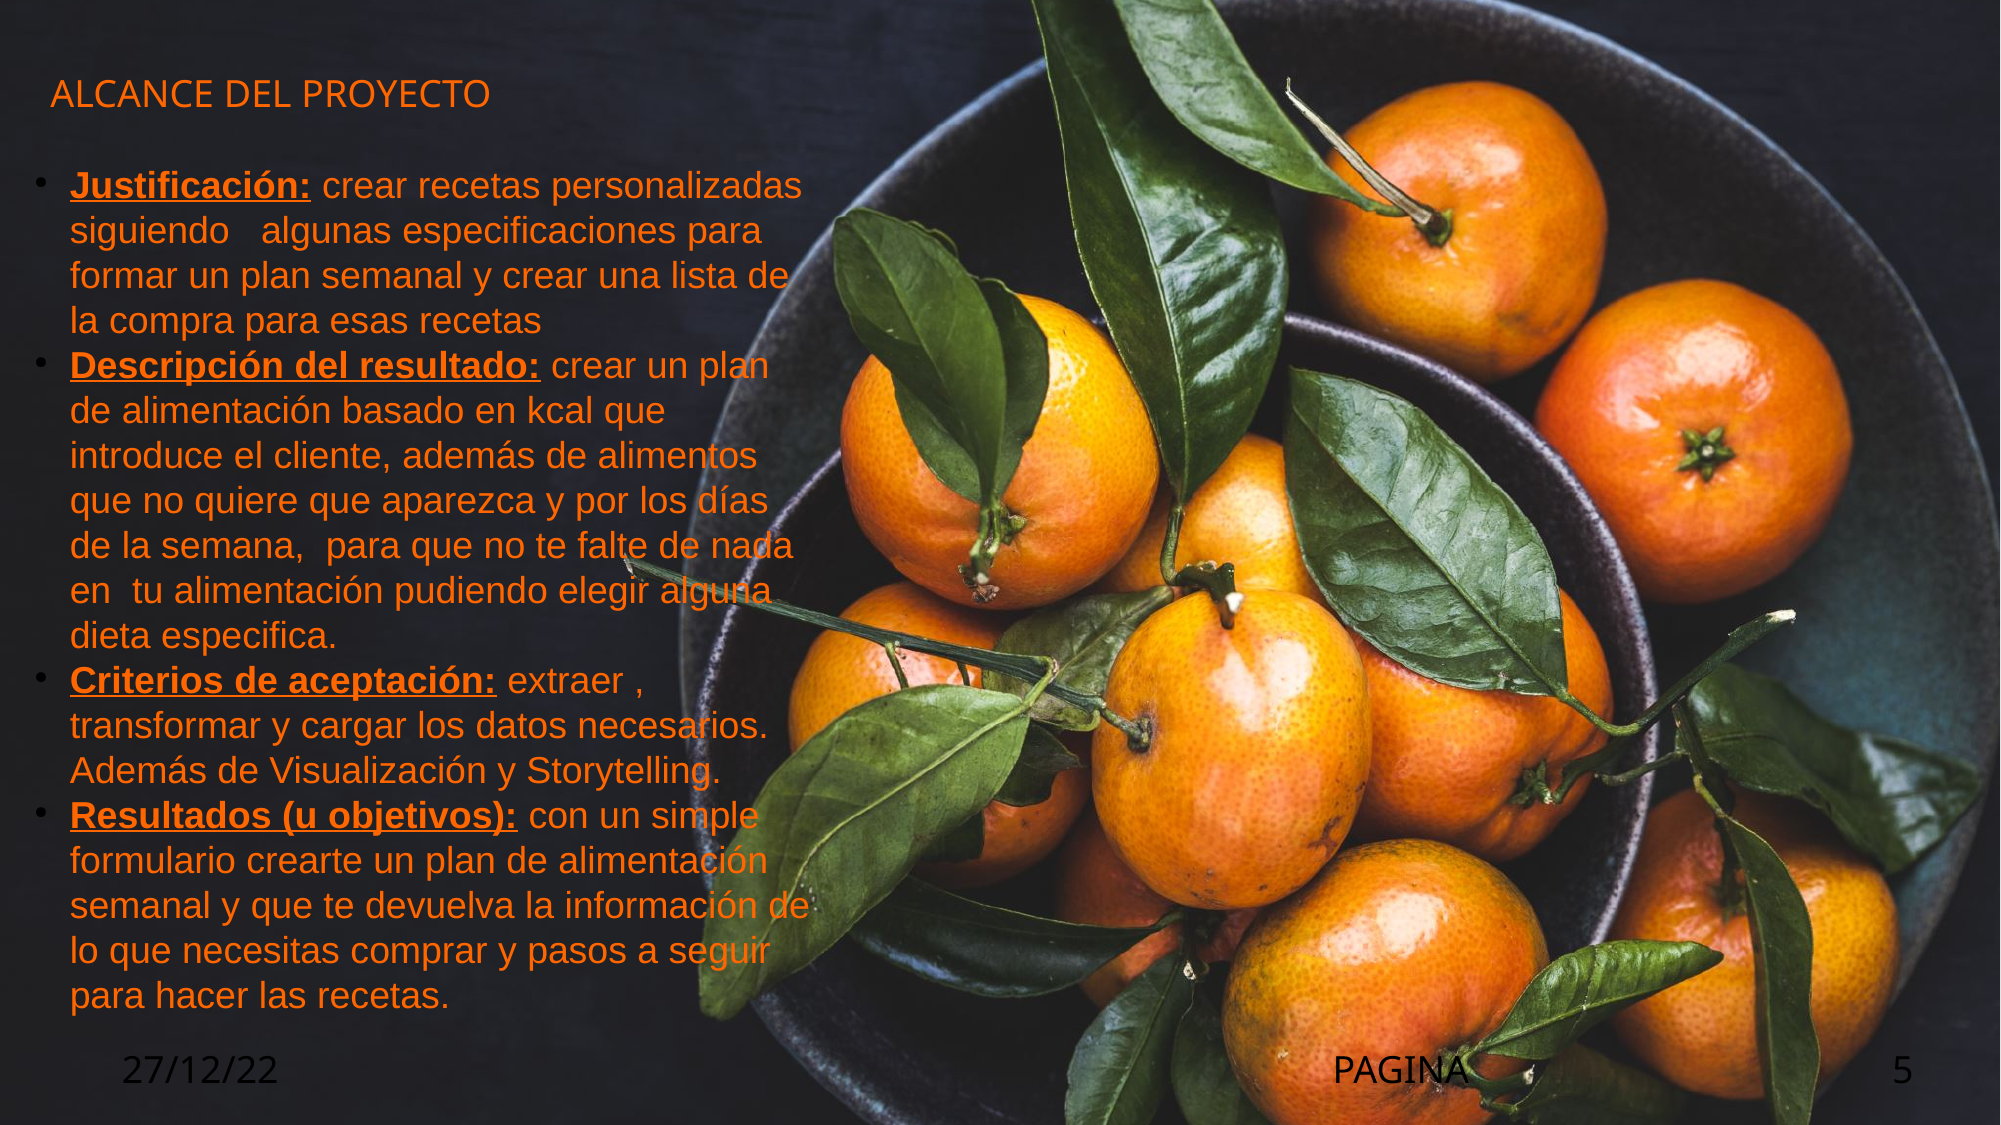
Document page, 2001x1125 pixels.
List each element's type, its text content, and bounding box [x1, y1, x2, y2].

slide_number <número> [1877, 1038, 1966, 1099]
footer PAGINA [1317, 1038, 1877, 1099]
text_box ALCANCE DEL PROYECTO [35, 58, 1008, 119]
picture [0, 0, 2001, 1125]
slide_number 27/12/22 [107, 1038, 601, 1099]
subtitle Justificación: crear recetas personalizadas siguiendo algunas especificaciones para formar un plan semanal y crear una lista de la compra para esas recetas Descripción del resultado: crear un plan de alimentación basado en kcal que introduce el cliente, además de alimentos que no quiere que aparezca y por los días de la semana, para que no te falte de nada en tu alimentación pudiendo elegir alguna dieta especifica. Criterios de aceptación: extraer , transformar y cargar los datos necesarios. Además de Visualización y Storytelling. Resultados (u objetivos): con un simple formulario crearte un plan de alimentación semanal y que te devuelva la información de lo que necesitas comprar y pasos a seguir para hacer las recetas. [19, 153, 827, 1028]
